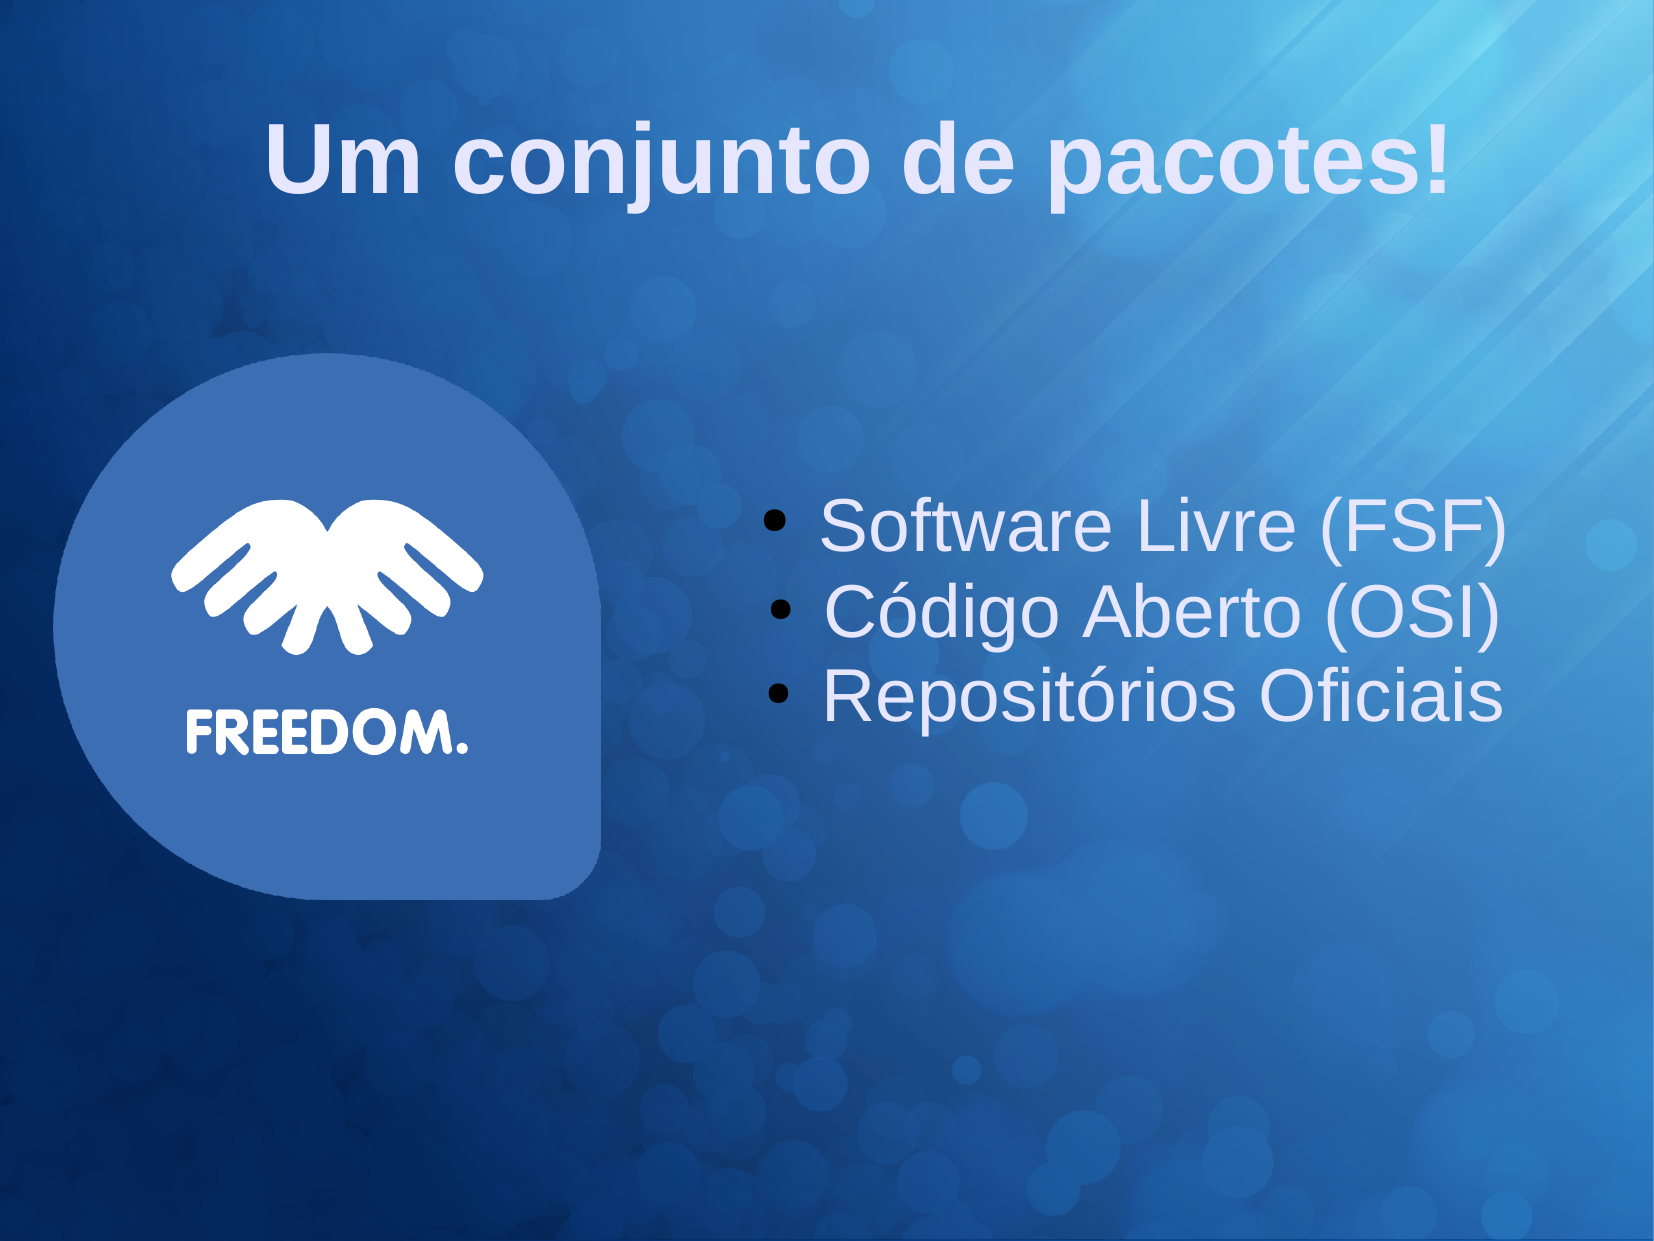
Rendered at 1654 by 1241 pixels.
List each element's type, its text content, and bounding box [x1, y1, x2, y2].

text_box Um conjunto de pacotes! [97, 92, 1586, 226]
picture [0, 0, 1654, 1241]
text_box Software Livre (FSF) Código Aberto (OSI) Repositórios Oficiais [476, 150, 1654, 1064]
